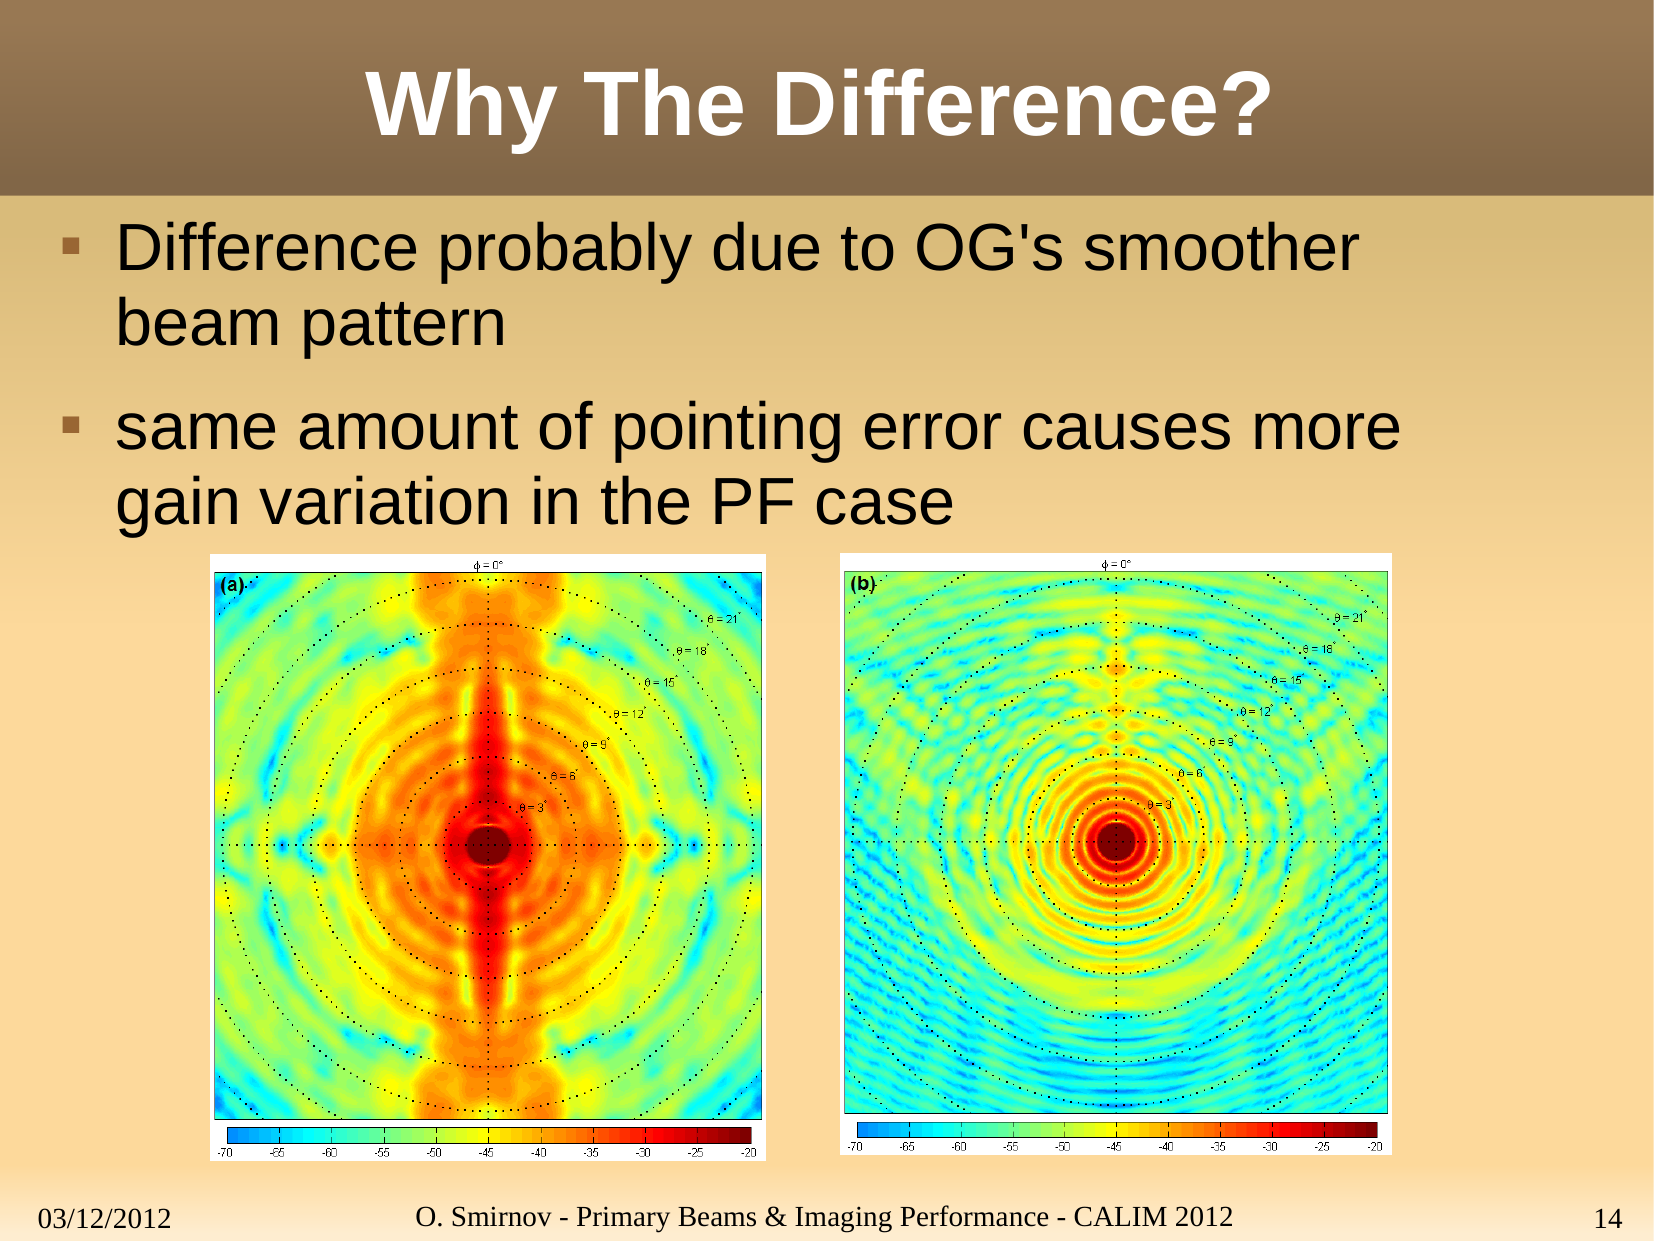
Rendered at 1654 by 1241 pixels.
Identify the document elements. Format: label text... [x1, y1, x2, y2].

picture [0, 0, 1654, 1241]
list Difference probably due to OG's smoother beam pattern same amount of pointing error causes more gain variation in the PF case [45, 210, 1534, 1029]
title Why The Difference? [76, 0, 1565, 208]
